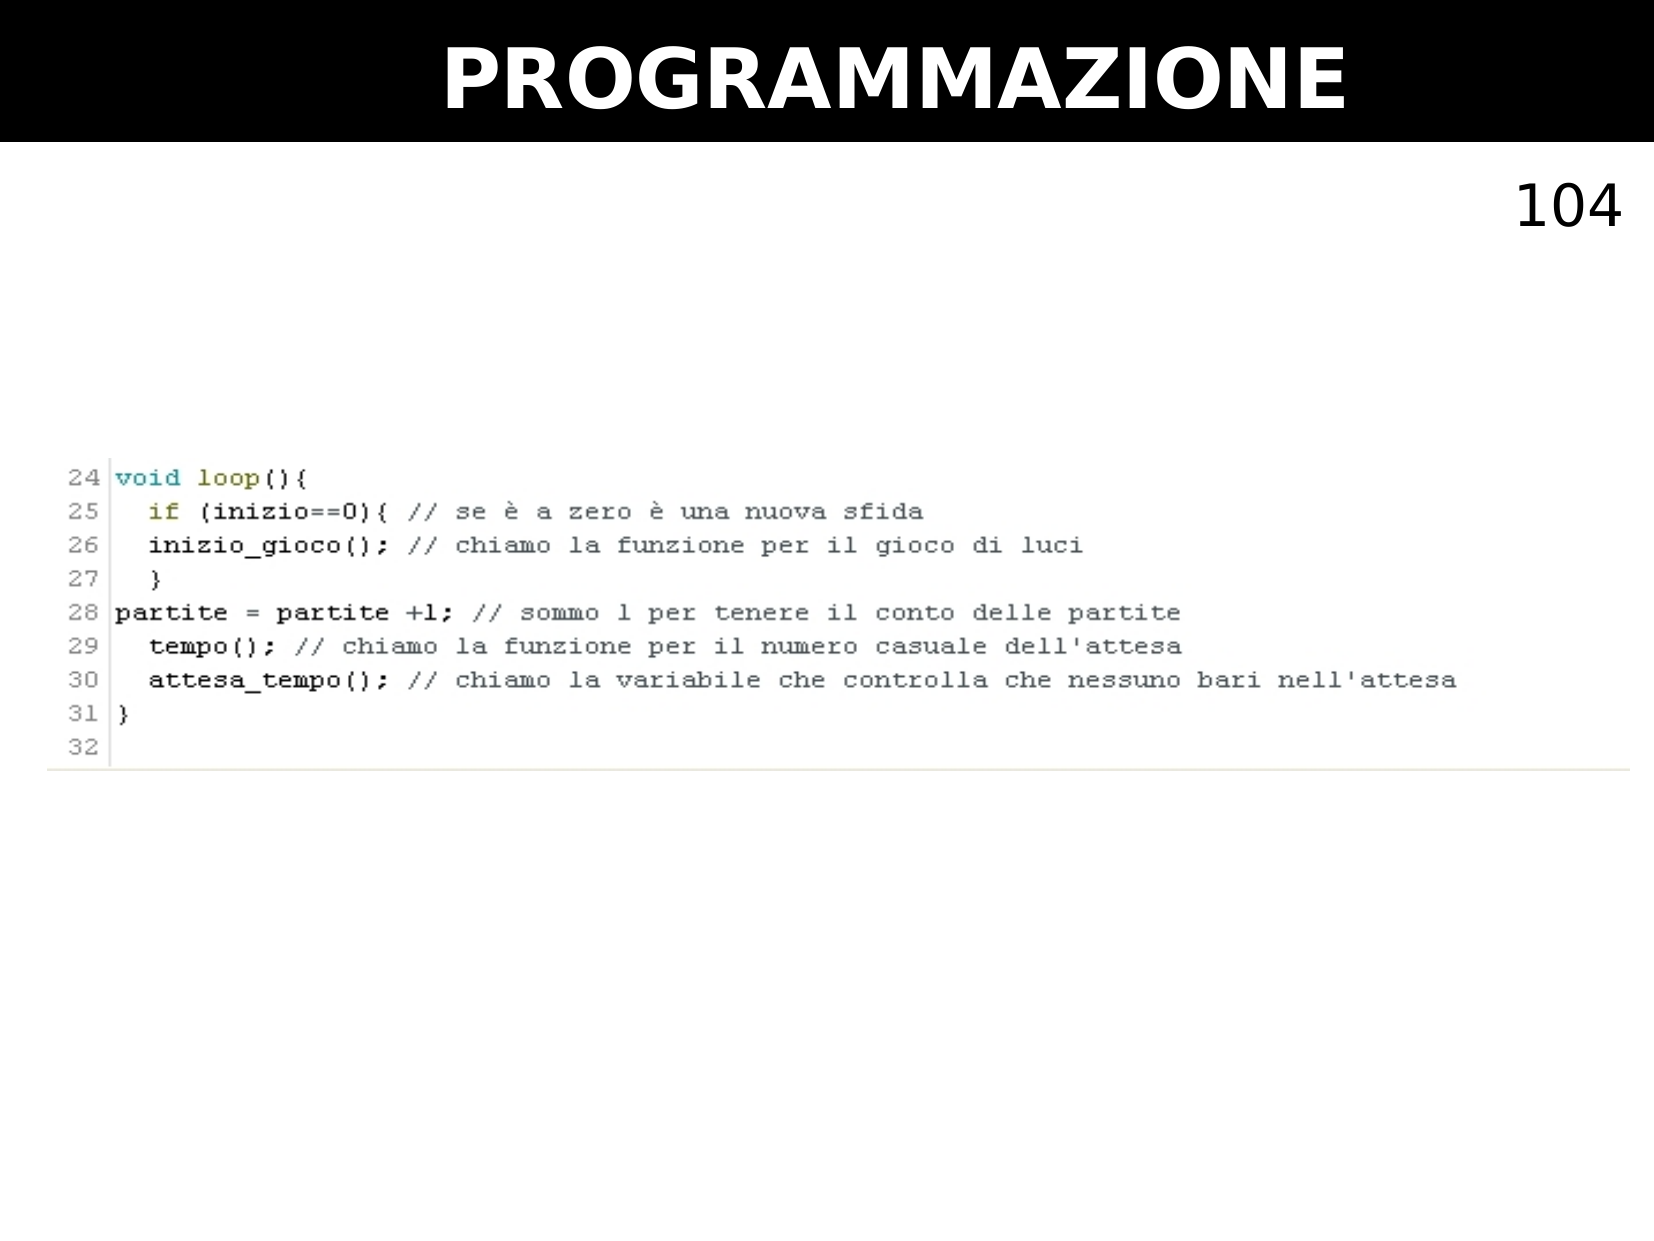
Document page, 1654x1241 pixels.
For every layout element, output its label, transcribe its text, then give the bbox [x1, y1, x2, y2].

text_box 104 [1498, 165, 1640, 249]
picture [47, 458, 1630, 771]
text_box PROGRAMMAZIONE [425, 23, 1366, 136]
text_box [0, 0, 1654, 142]
